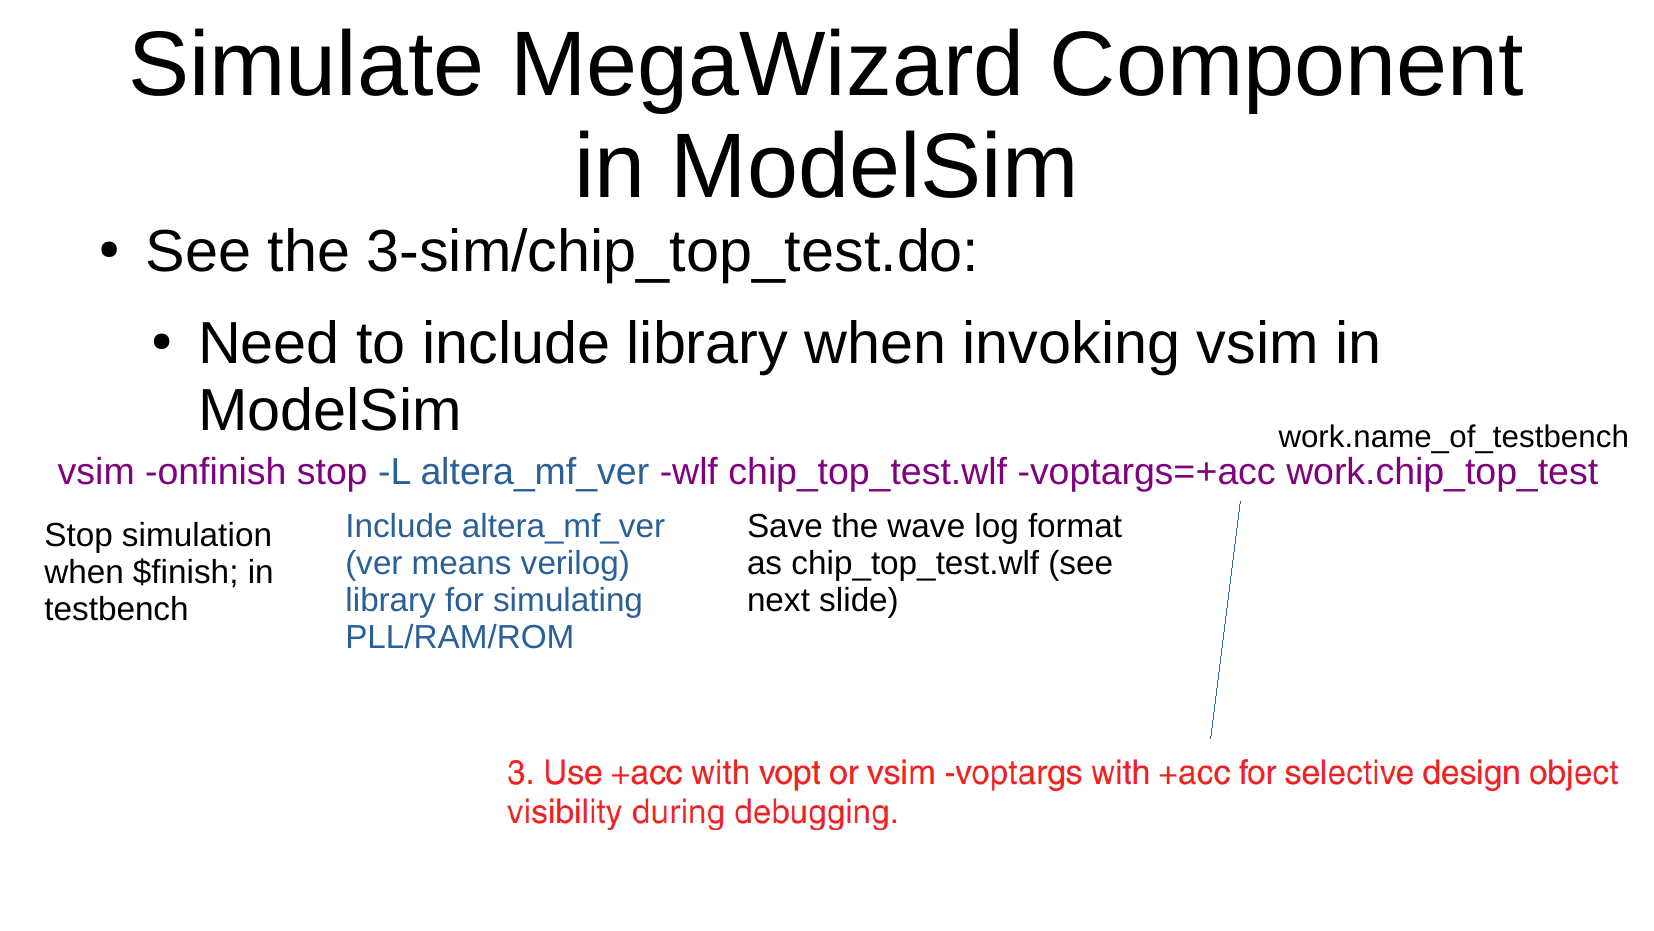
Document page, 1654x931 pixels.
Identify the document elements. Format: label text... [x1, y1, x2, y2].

text_box Include altera_mf_ver (ver means verilog) library for simulating PLL/RAM/ROM [330, 499, 721, 663]
text_box Save the wave log format as chip_top_test.wlf (see next slide) [732, 499, 1176, 626]
picture [501, 755, 1631, 830]
text_box Stop simulation when $finish; in testbench [29, 508, 325, 635]
text_box work.name_of_testbench [1263, 412, 1654, 511]
title Simulate MegaWizard Component in ModelSim [82, 12, 1571, 217]
text_box vsim -onfinish stop -L altera_mf_ver -wlf chip_top_test.wlf -voptargs=+acc work.chip_top_test [42, 442, 1263, 500]
list See the 3-sim/chip_top_test.do: Need to include library when invoking vsim in ModelSim [82, 217, 1571, 442]
